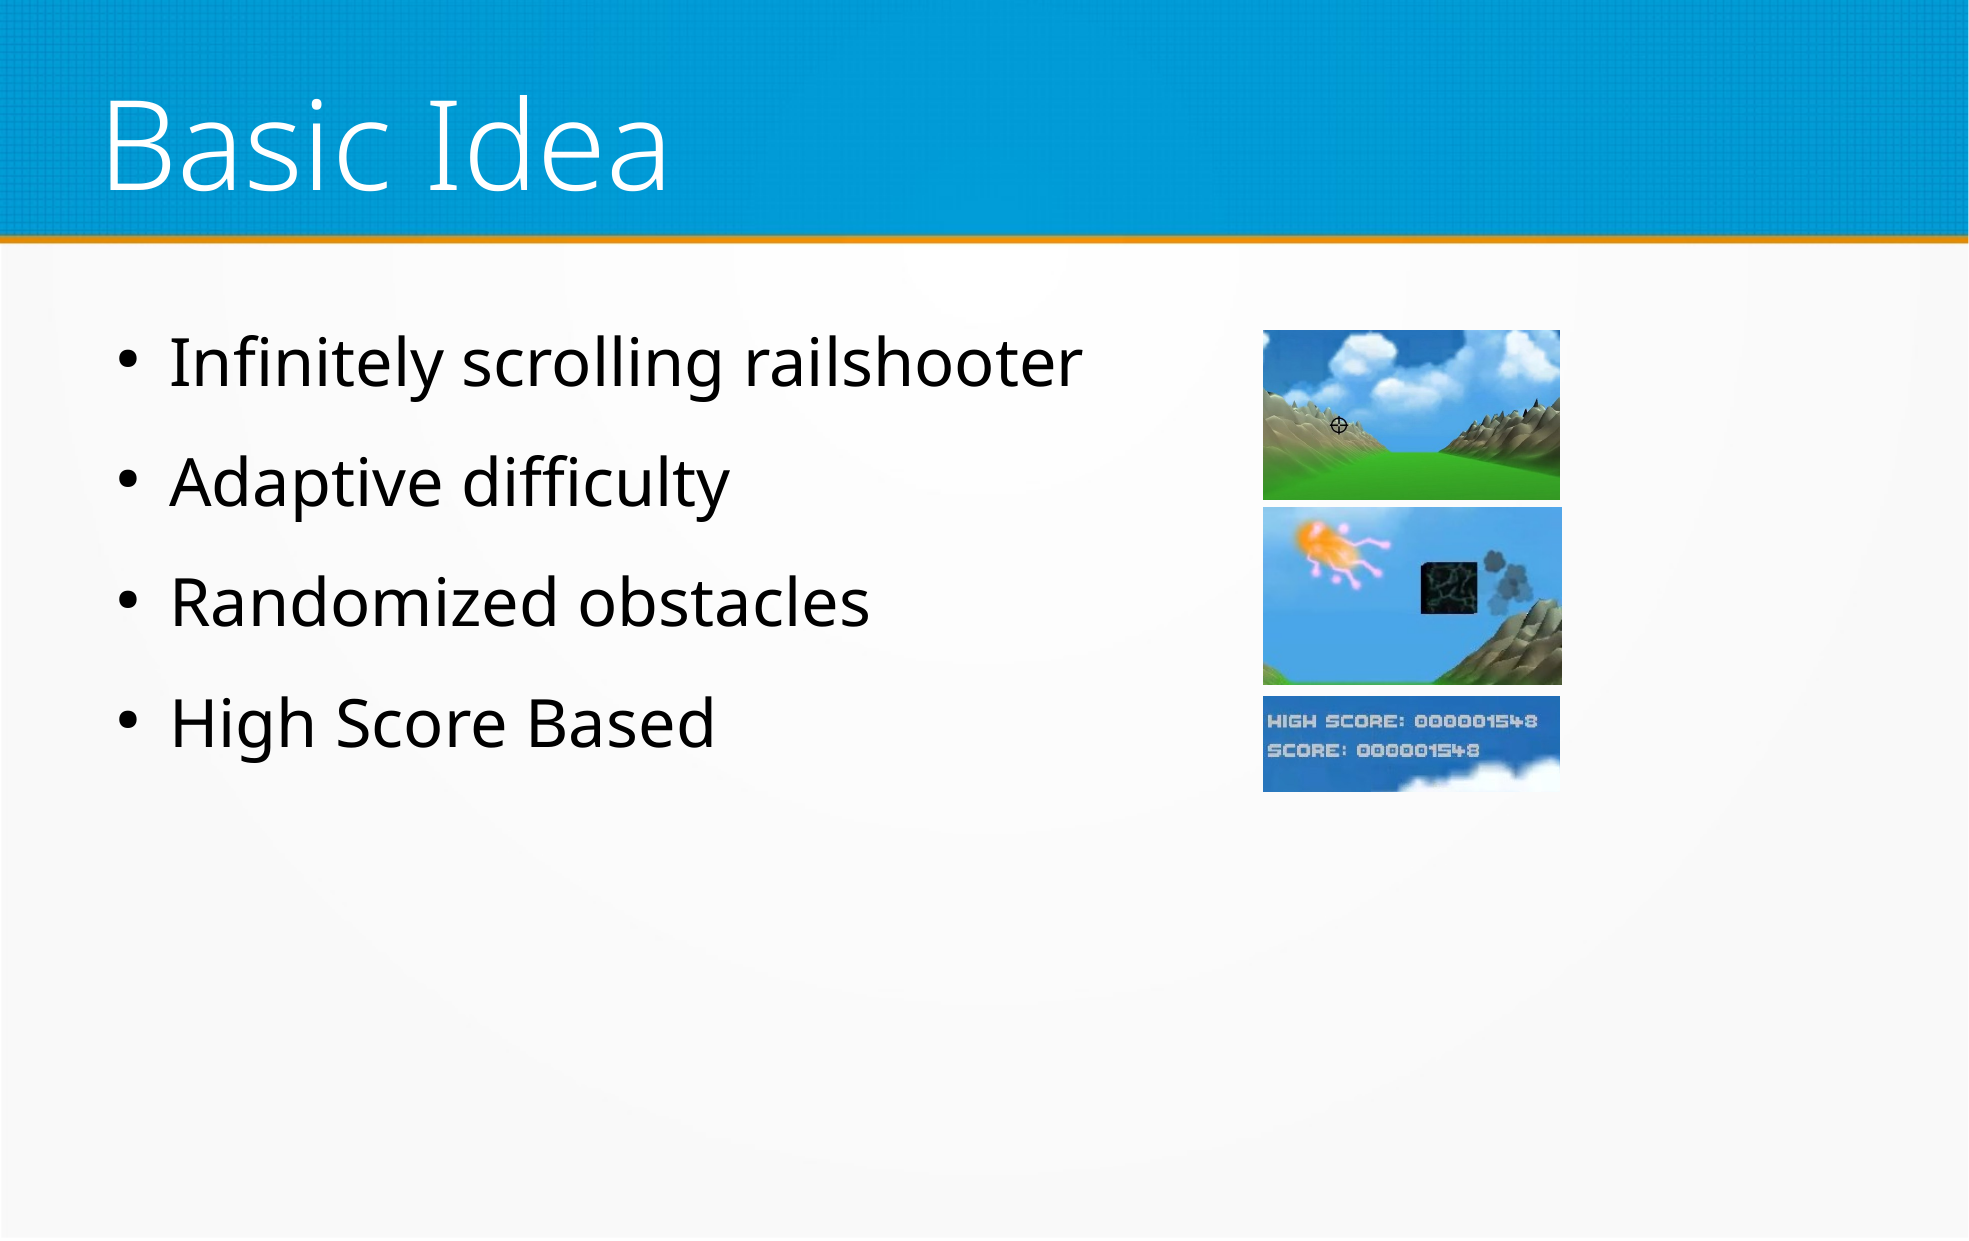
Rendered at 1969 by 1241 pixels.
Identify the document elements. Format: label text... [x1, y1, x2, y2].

picture [0, 233, 1969, 1241]
list Infinitely scrolling railshooter Adaptive difficulty Randomized obstacles High Score Based [98, 315, 1861, 1081]
title Basic Idea [98, 19, 1870, 227]
